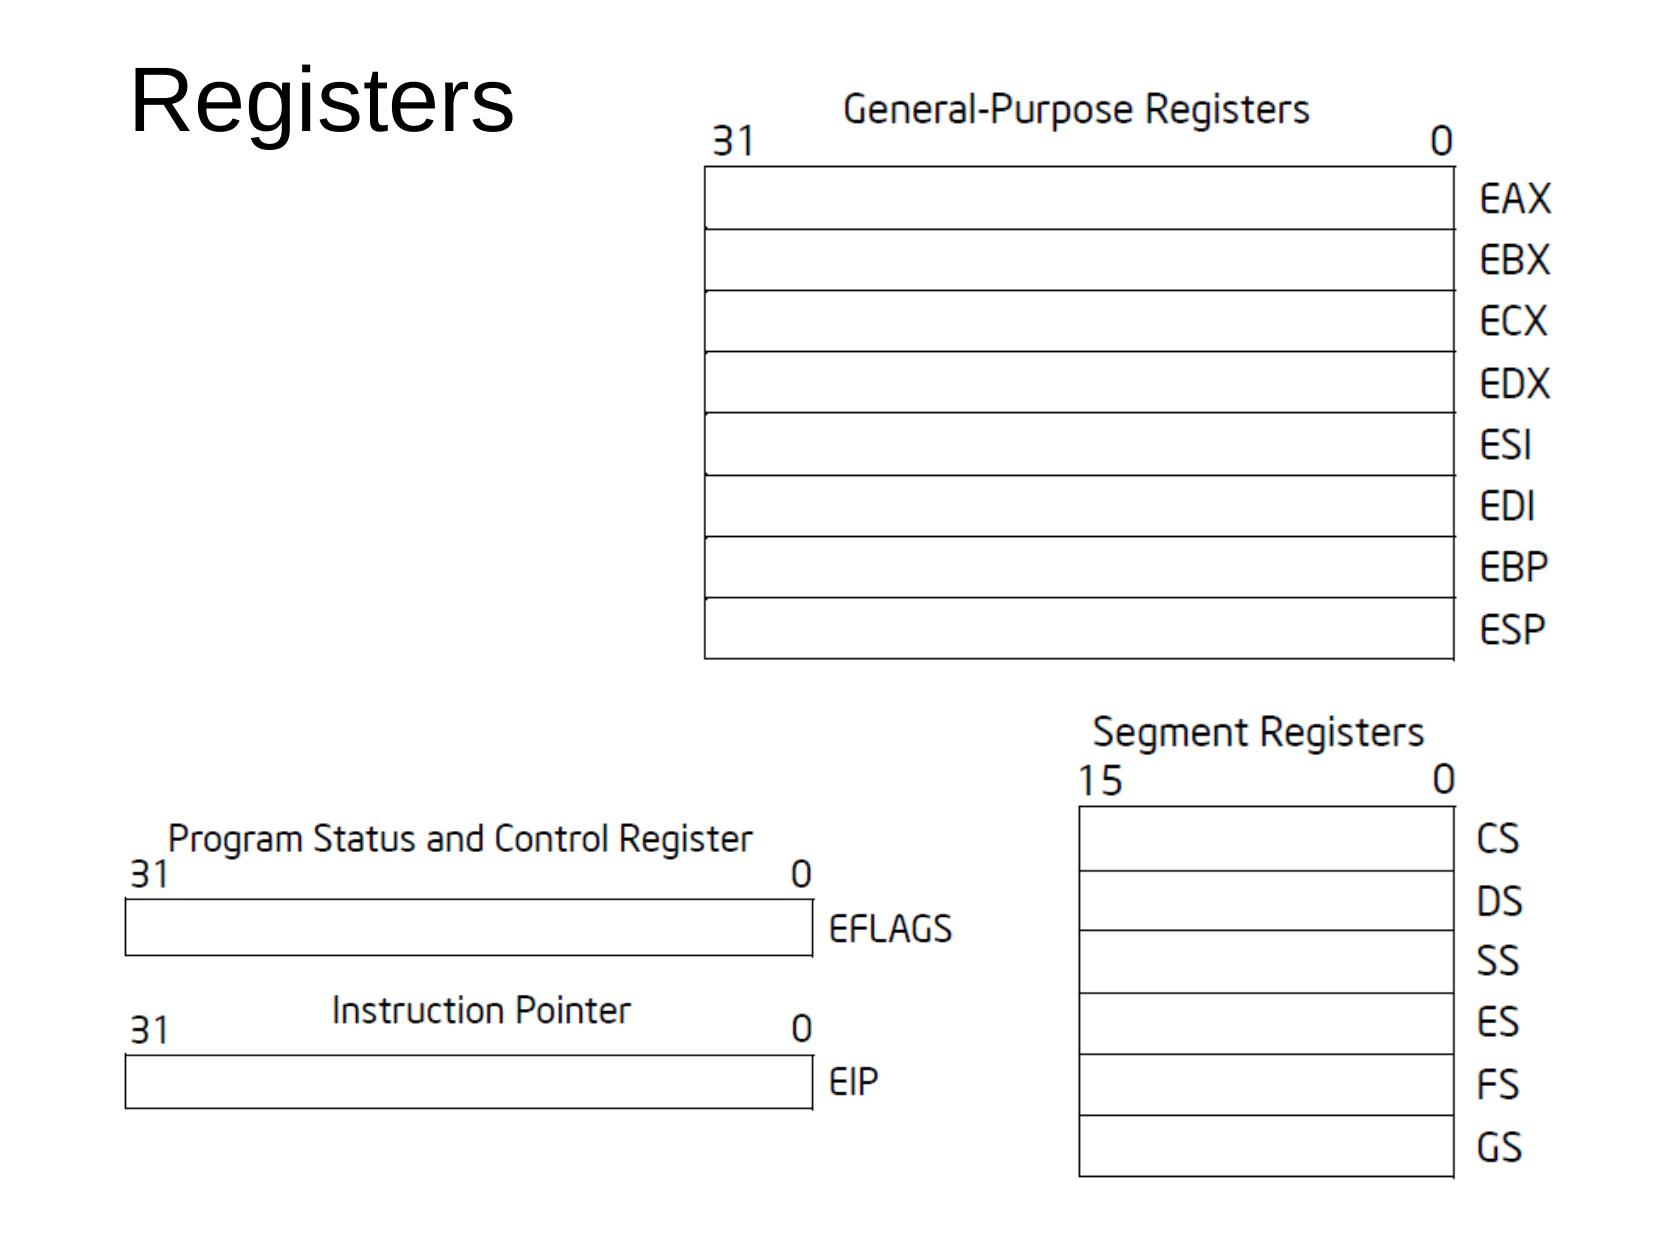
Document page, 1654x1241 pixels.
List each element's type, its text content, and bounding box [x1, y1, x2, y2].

picture [75, 37, 1576, 1198]
title Registers [82, 48, 563, 152]
